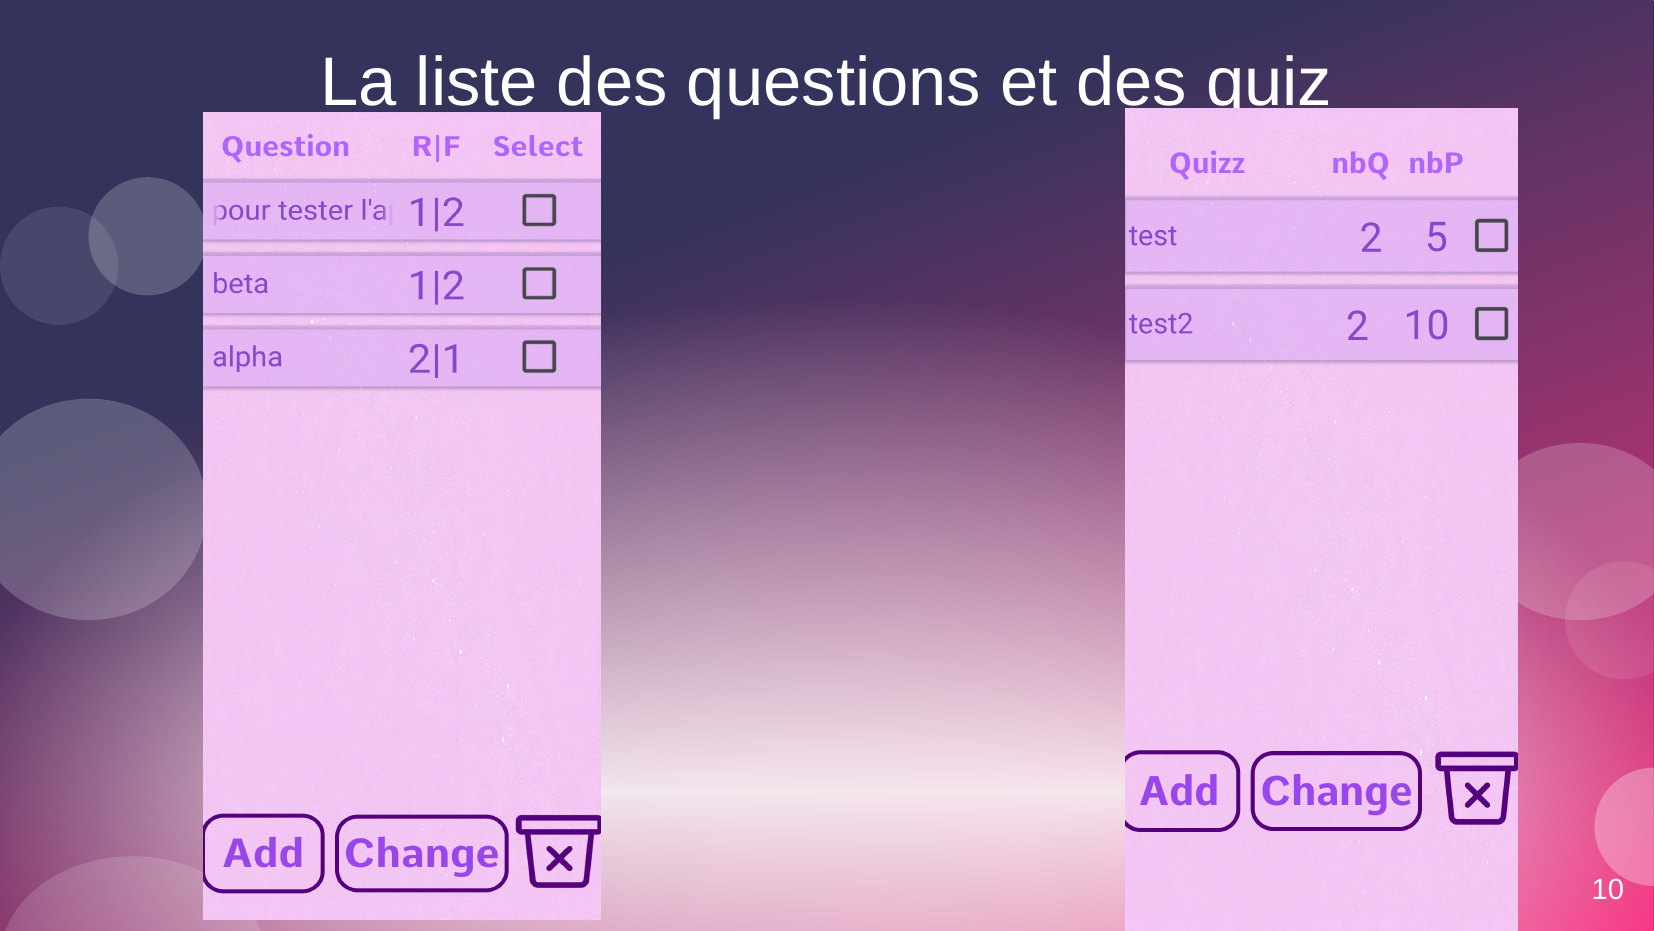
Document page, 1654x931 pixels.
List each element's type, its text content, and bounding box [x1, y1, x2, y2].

picture [203, 112, 601, 920]
title La liste des questions et des quiz [88, 0, 1565, 163]
picture [1125, 108, 1518, 931]
